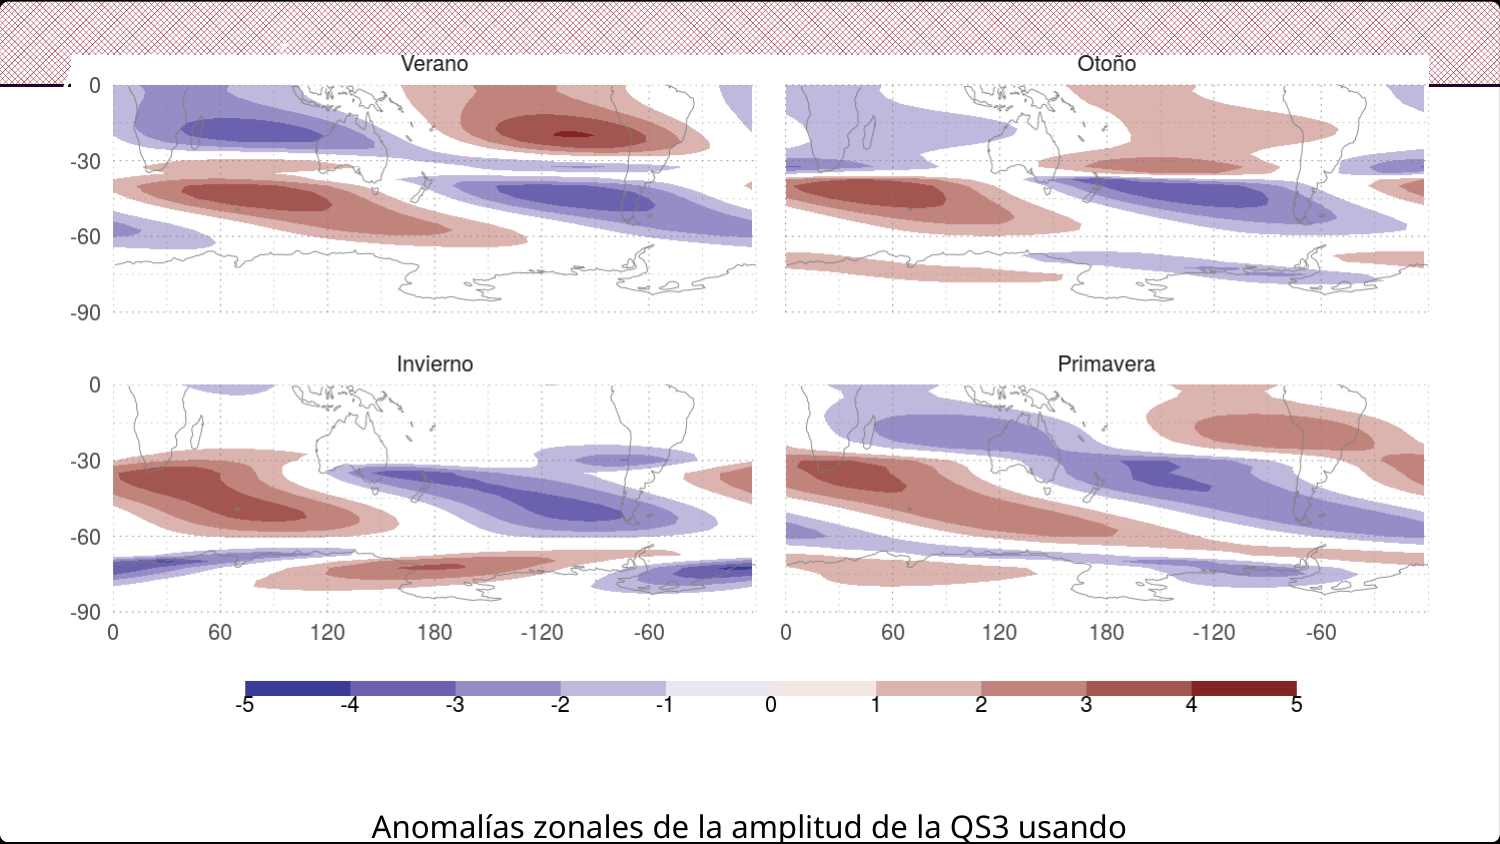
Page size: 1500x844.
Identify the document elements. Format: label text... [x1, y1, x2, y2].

list Anomalía zonal de amplitud [47, 26, 1453, 115]
list Anomalías zonales de la amplitud de la QS3 usando wavelets. [301, 799, 1199, 844]
picture [71, 55, 1429, 712]
